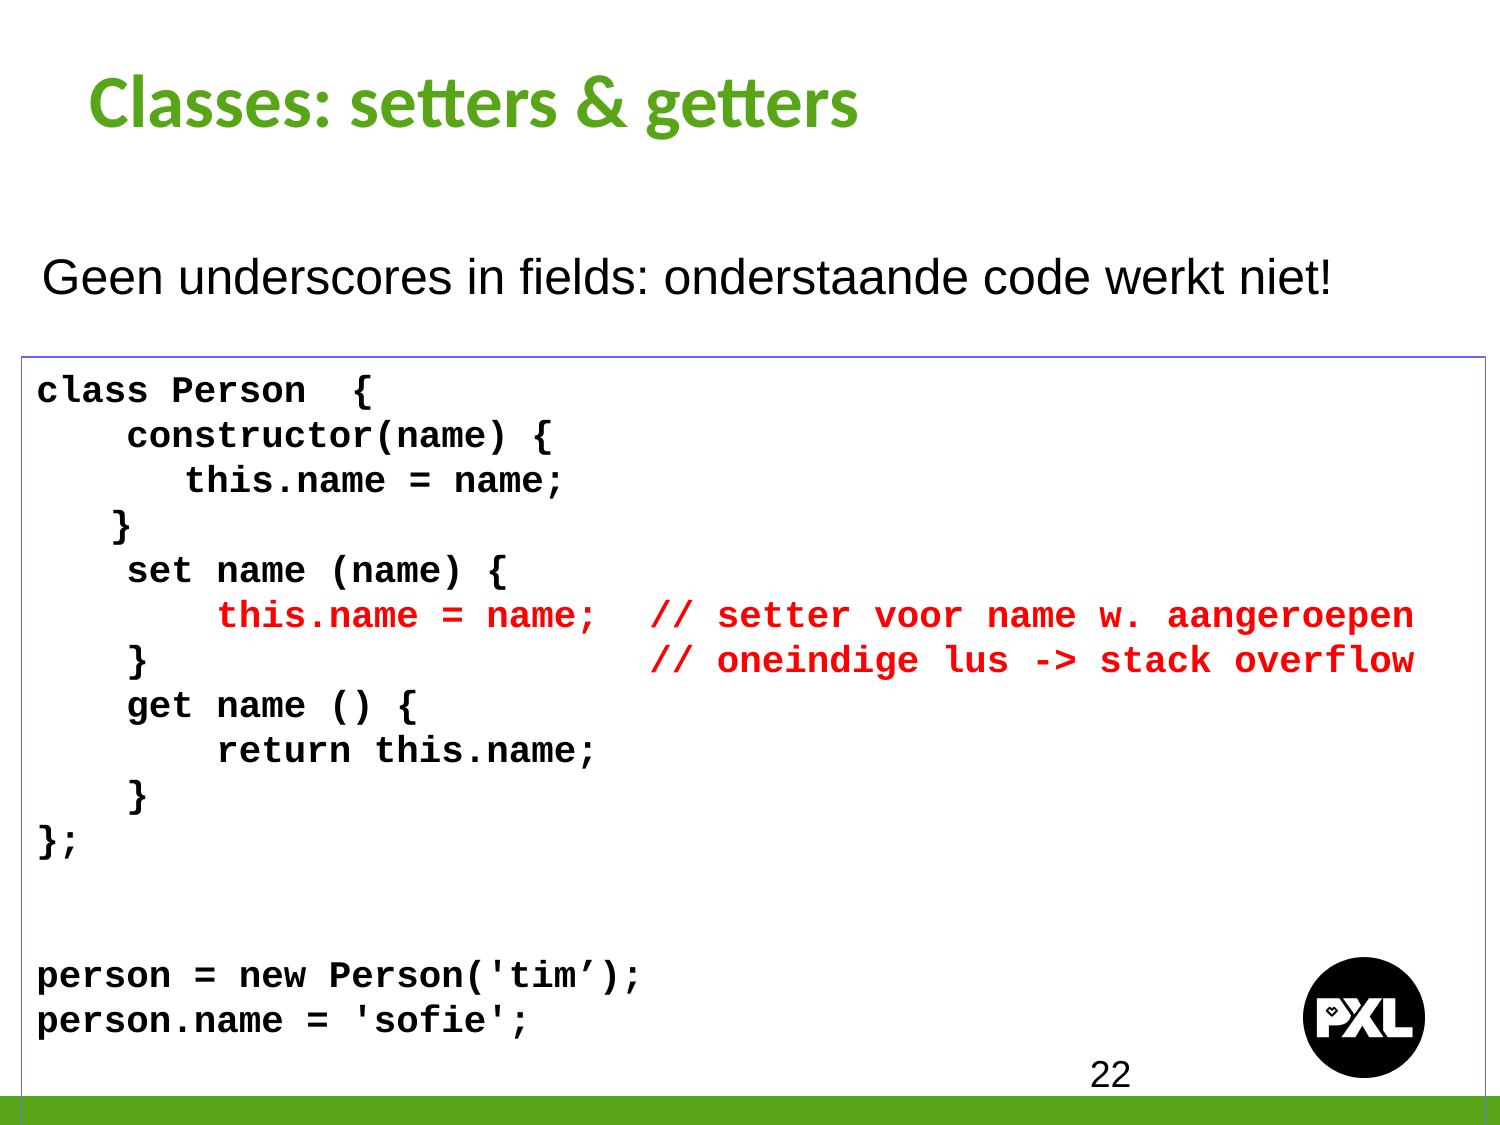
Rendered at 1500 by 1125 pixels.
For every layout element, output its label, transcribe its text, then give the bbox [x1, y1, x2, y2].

text_box class Person { constructor(name) { this.name = name; } set name (name) { this.name = name; // setter voor name w. aangeroepen } // oneindige lus -> stack overflow get name () { return this.name; } }; person = new Person('tim’); person.name = 'sofie'; [21, 357, 1486, 1125]
text_box Classes: setters & getters [75, 45, 1425, 233]
text_box Geen underscores in fields: onderstaande code werkt niet! [26, 229, 1377, 299]
